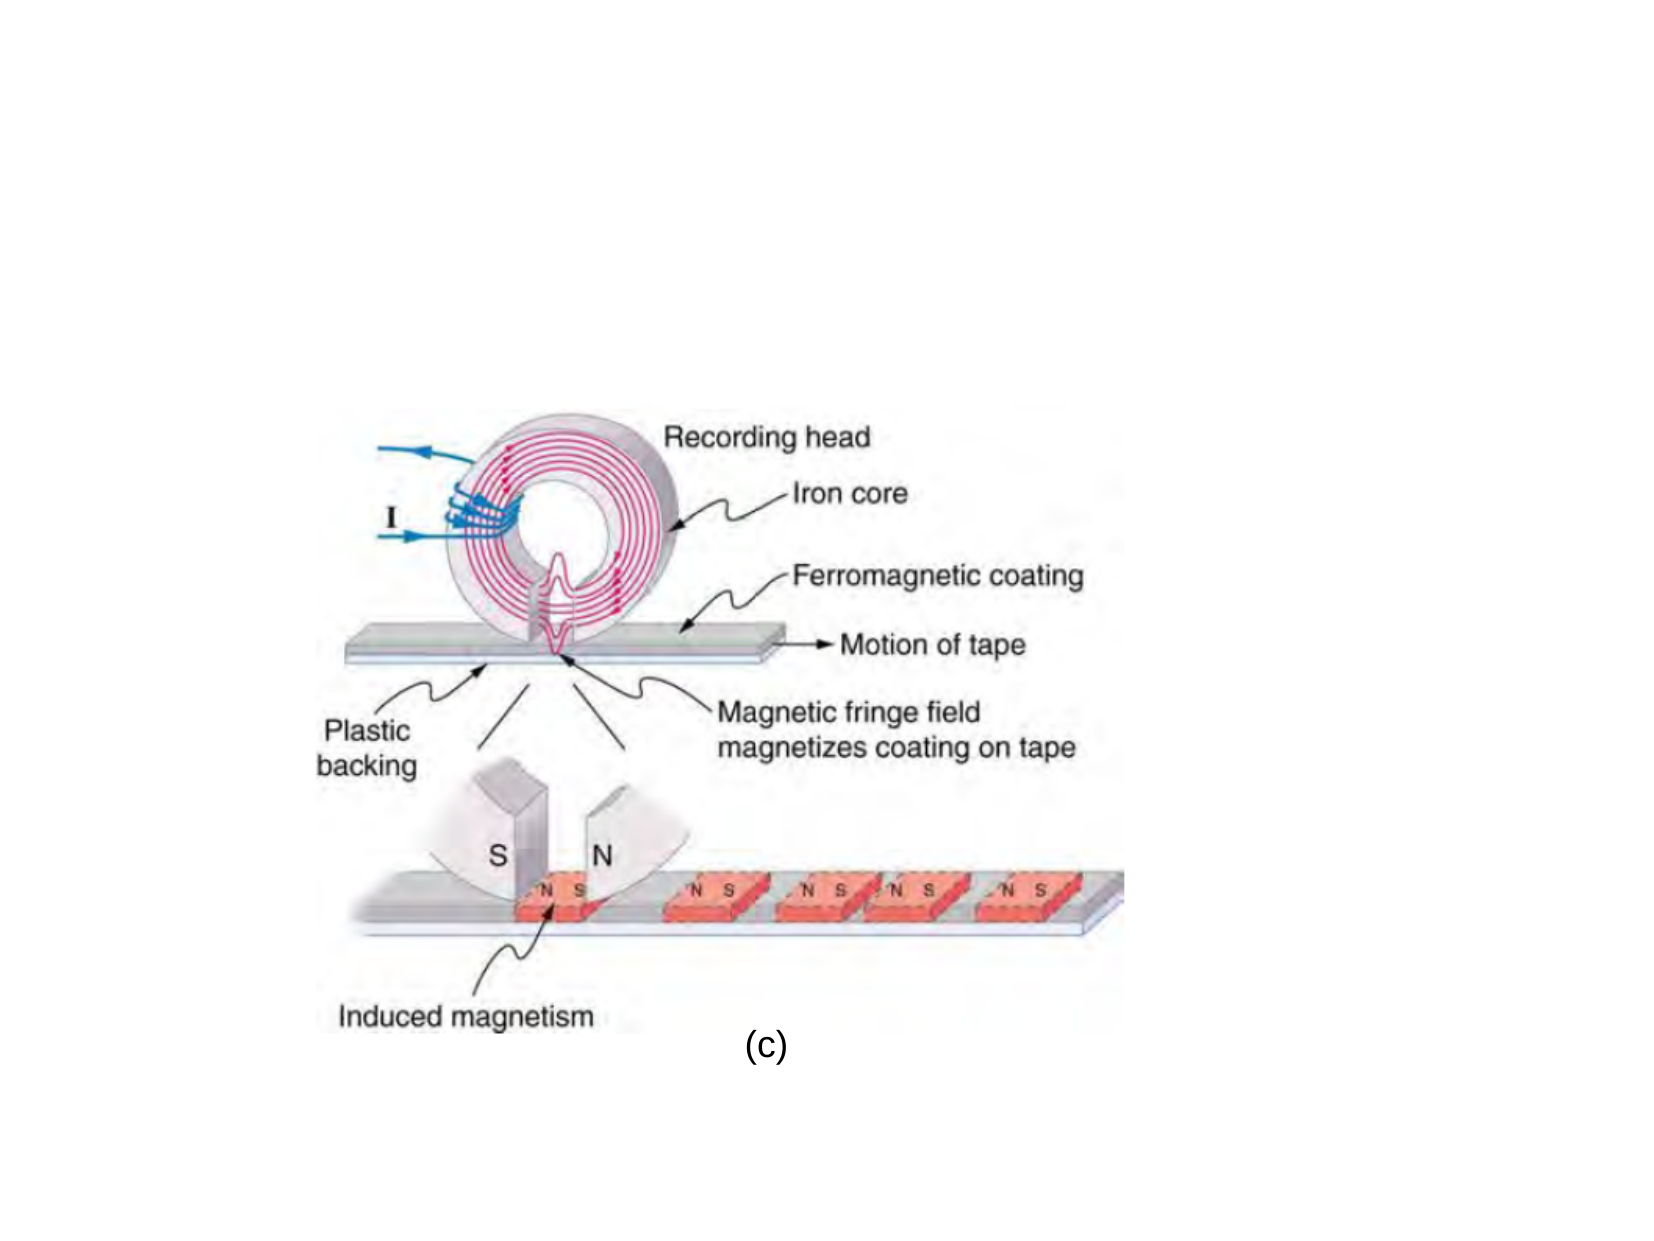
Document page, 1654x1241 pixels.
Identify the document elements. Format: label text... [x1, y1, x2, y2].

picture [307, 403, 1137, 1040]
text_box (c) [729, 1015, 804, 1073]
